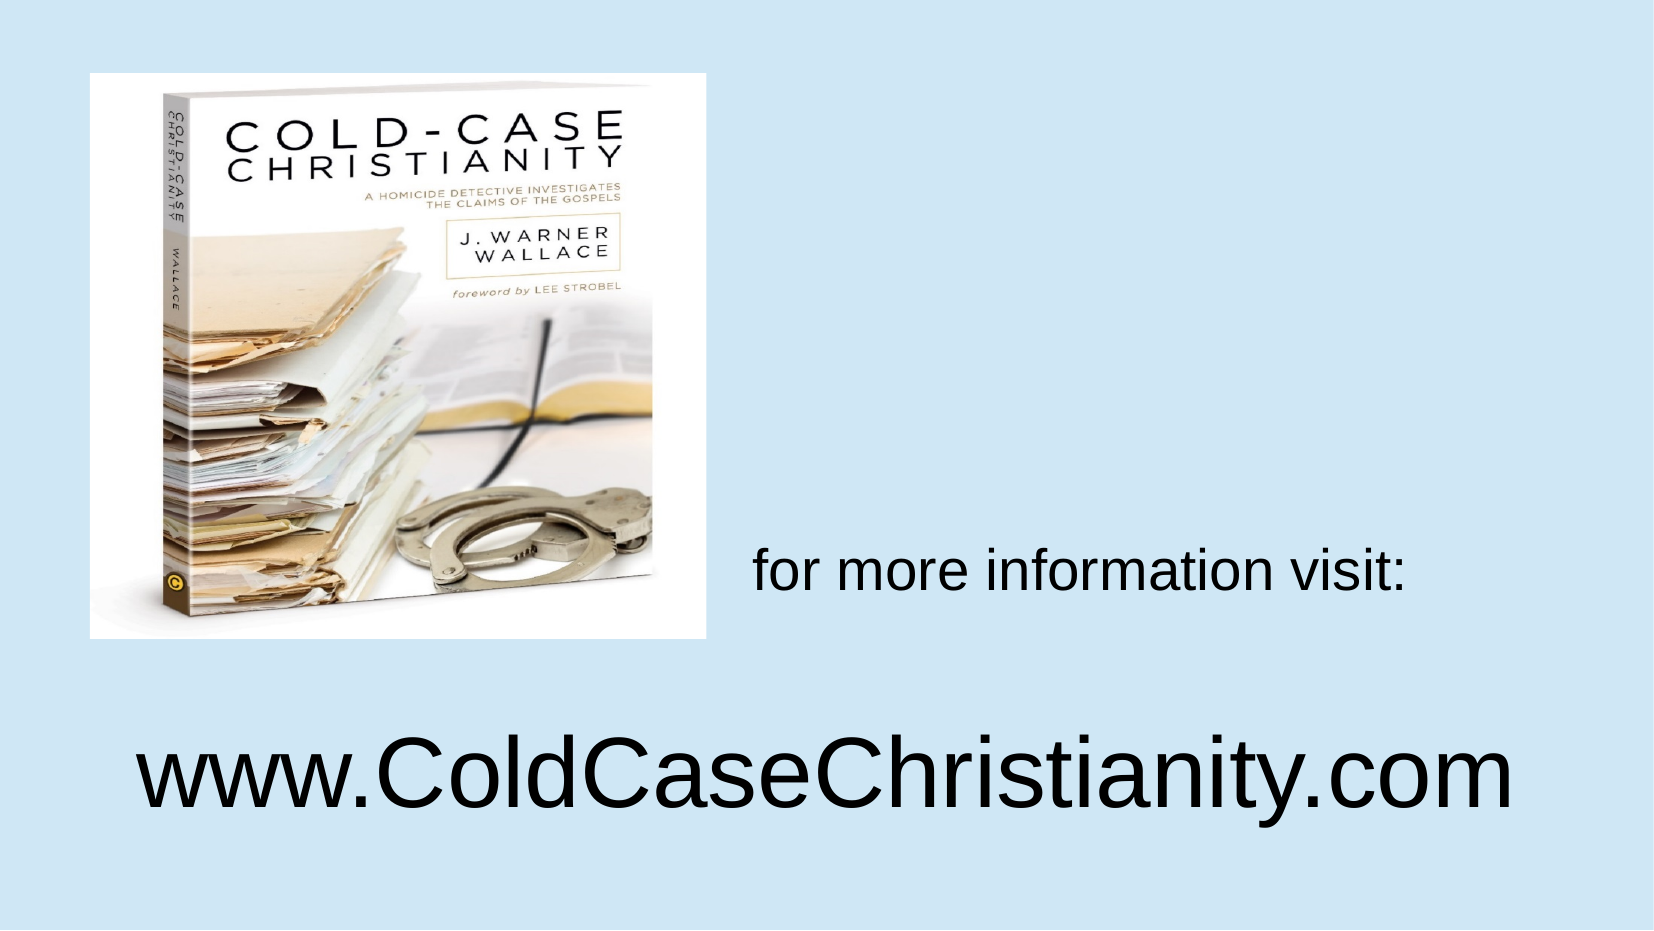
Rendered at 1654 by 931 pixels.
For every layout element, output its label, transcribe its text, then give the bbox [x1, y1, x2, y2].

picture [89, 73, 707, 639]
text_box for more information visit: [665, 525, 1496, 610]
text_box www.ColdCaseChristianity.com [0, 700, 1654, 836]
